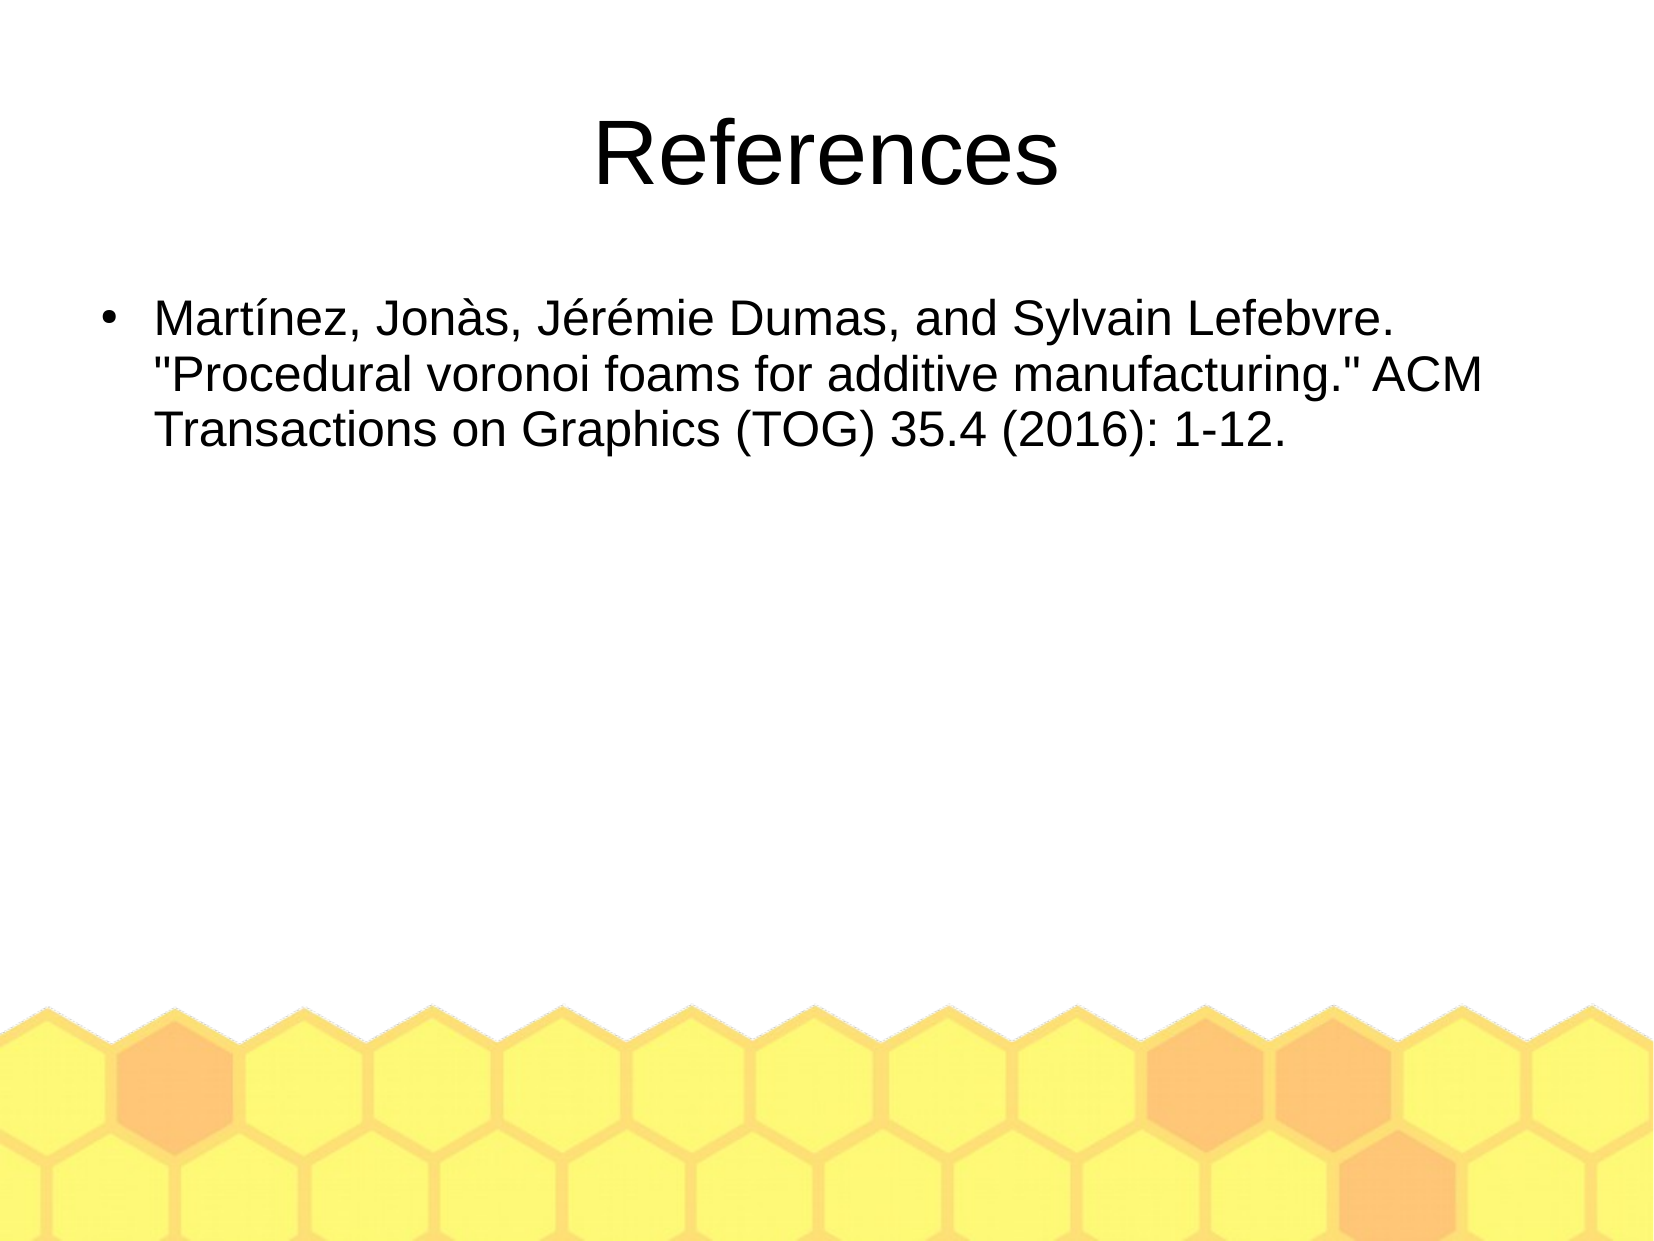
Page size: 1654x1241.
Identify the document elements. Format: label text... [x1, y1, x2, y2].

title References [82, 49, 1571, 257]
picture [0, 1001, 1654, 1241]
list Martínez, Jonàs, Jérémie Dumas, and Sylvain Lefebvre. "Procedural voronoi foams for additive manufacturing." ACM Transactions on Graphics (TOG) 35.4 (2016): 1-12. [82, 290, 1571, 1010]
